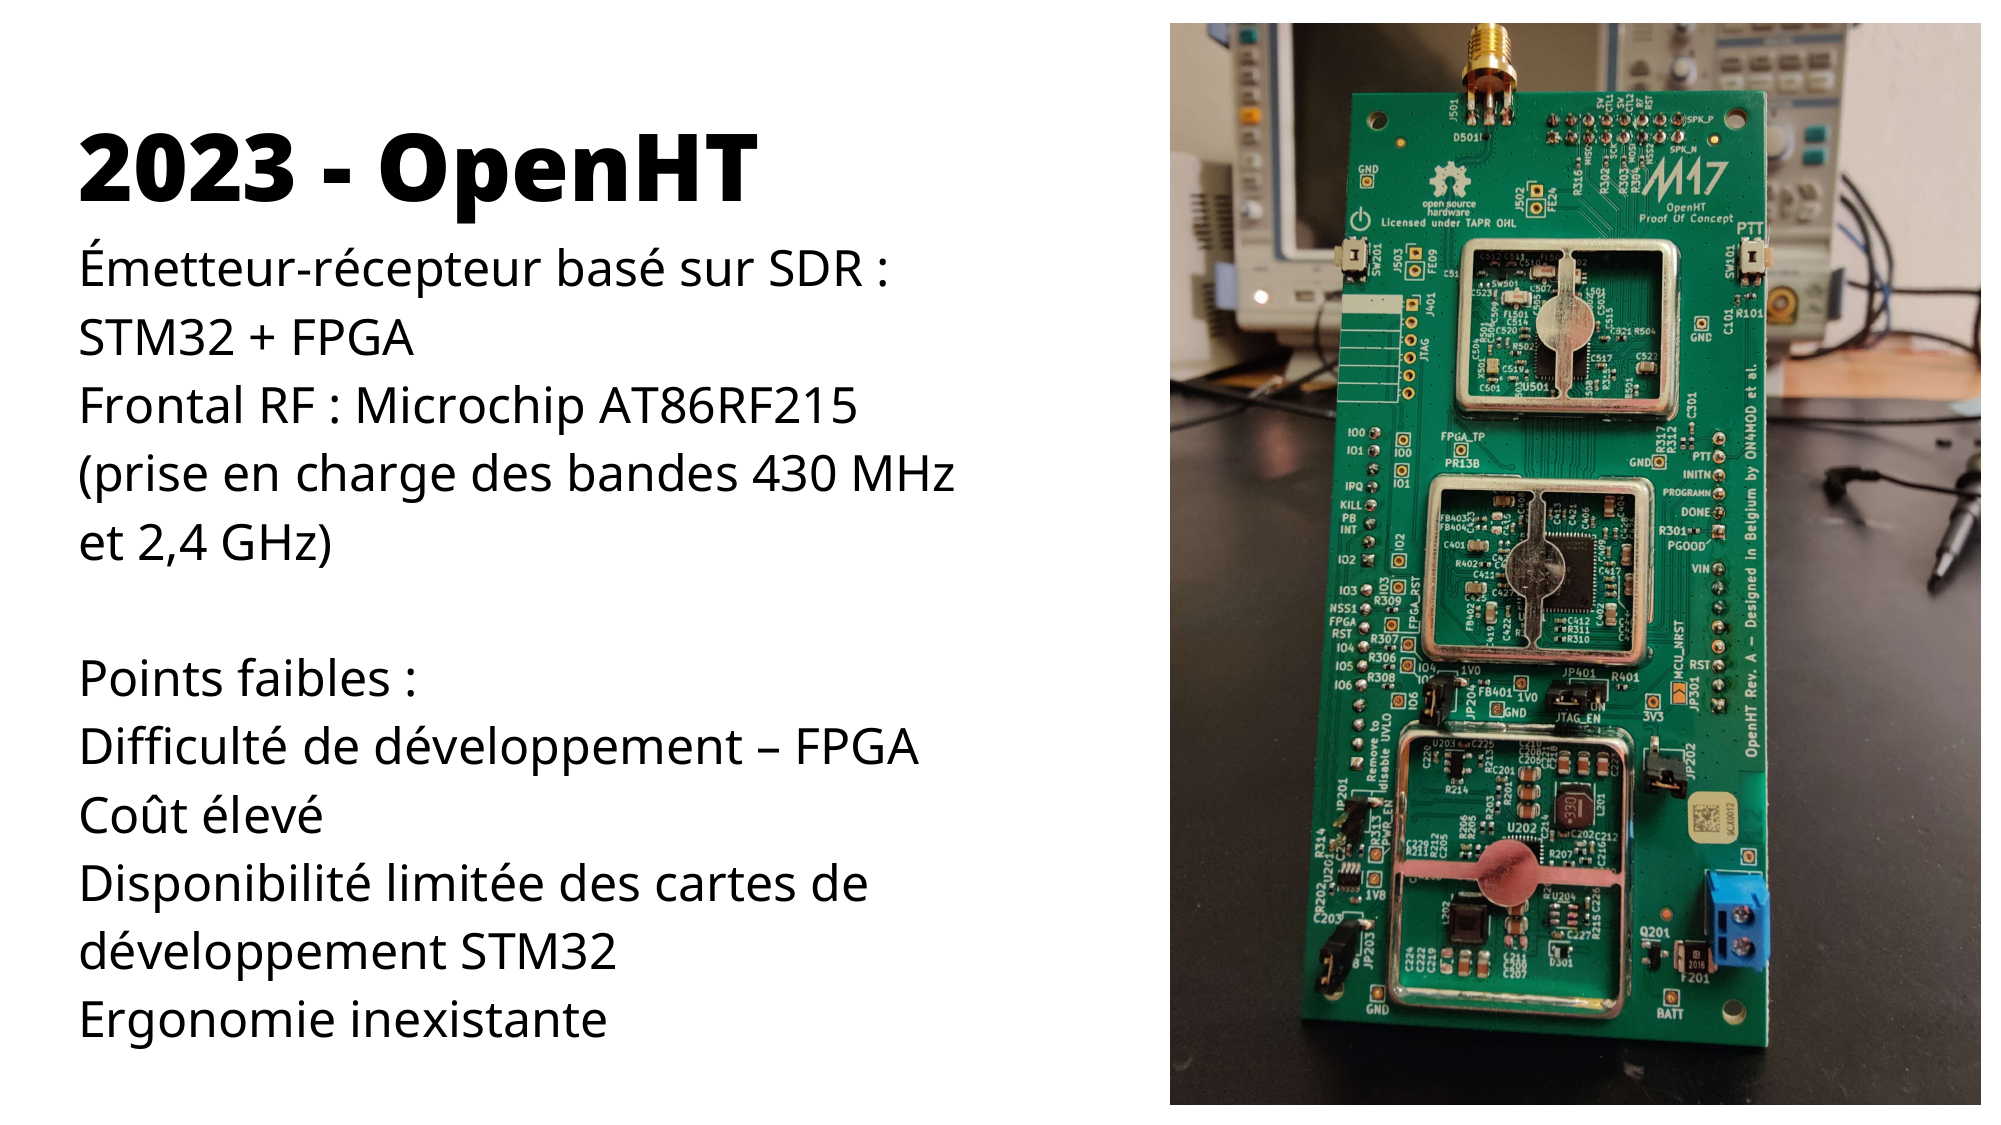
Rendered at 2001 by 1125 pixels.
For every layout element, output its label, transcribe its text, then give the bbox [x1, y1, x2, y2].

text_box 2023 - OpenHT [78, 101, 1170, 233]
picture [1170, 23, 1981, 1105]
text_box Émetteur-récepteur basé sur SDR : STM32 + FPGA Frontal RF : Microchip AT86RF215 (prise en charge des bandes 430 MHz et 2,4 GHz) Points faibles : Difficulté de développement – FPGA Coût élevé Disponibilité limitée des cartes de développement STM32 Ergonomie inexistante N'a jamais dépassé le stade du PoC [78, 233, 1170, 1049]
